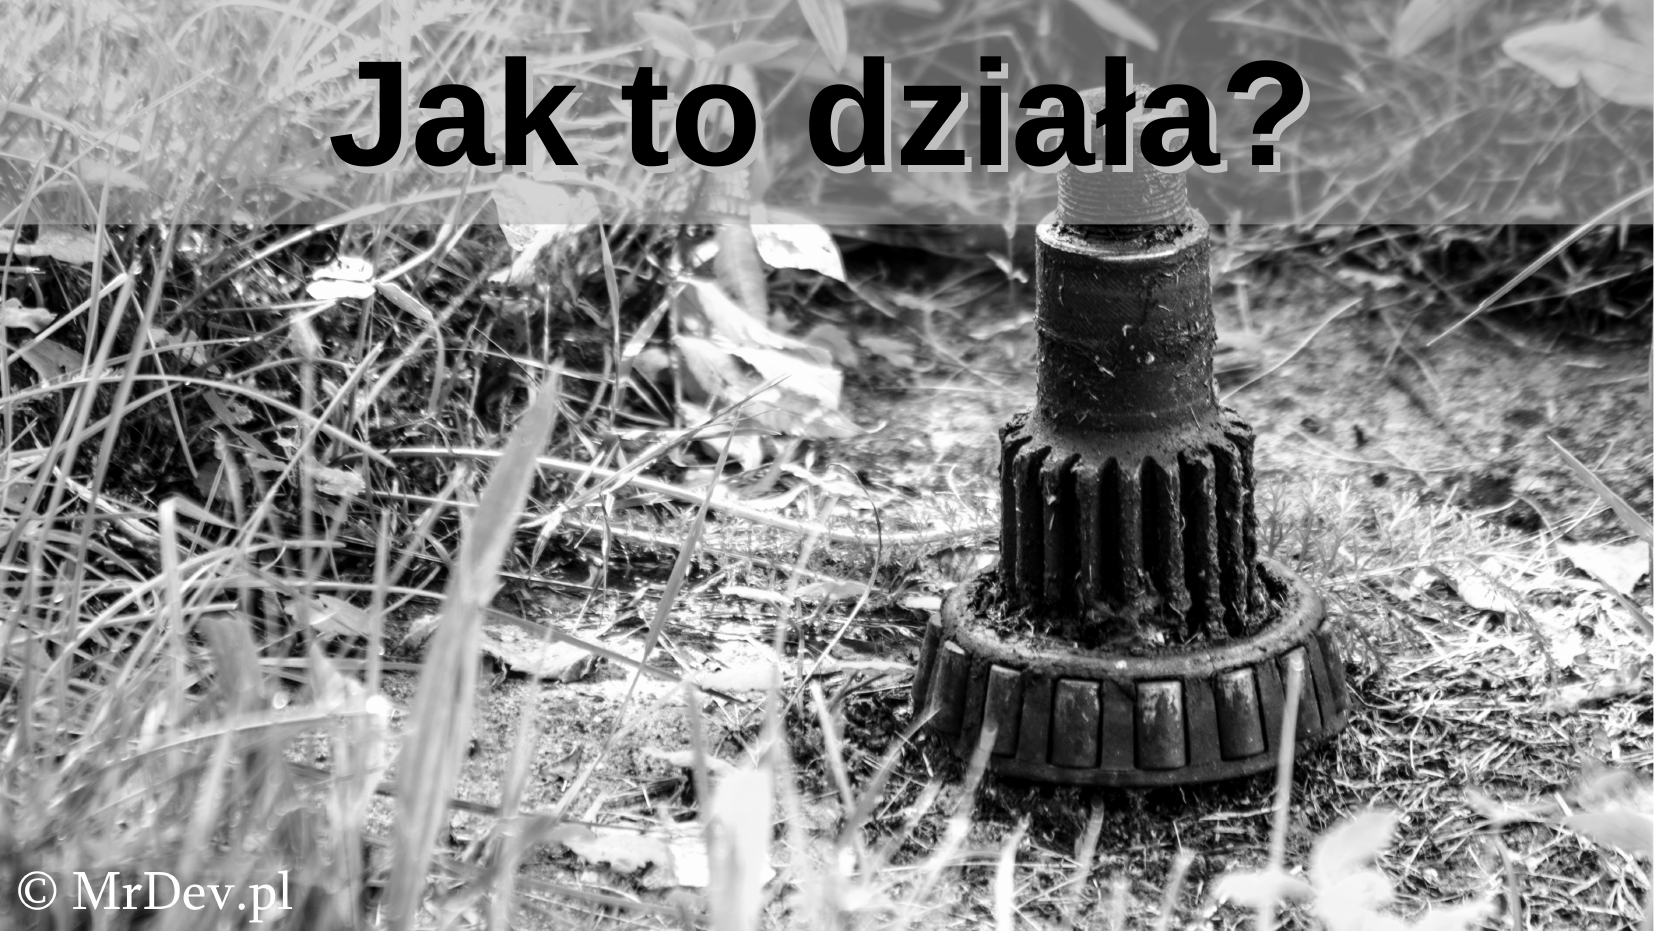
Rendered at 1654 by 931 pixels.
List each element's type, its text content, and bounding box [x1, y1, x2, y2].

text_box Jak to działa? [0, 0, 1654, 228]
picture [0, 228, 1654, 931]
